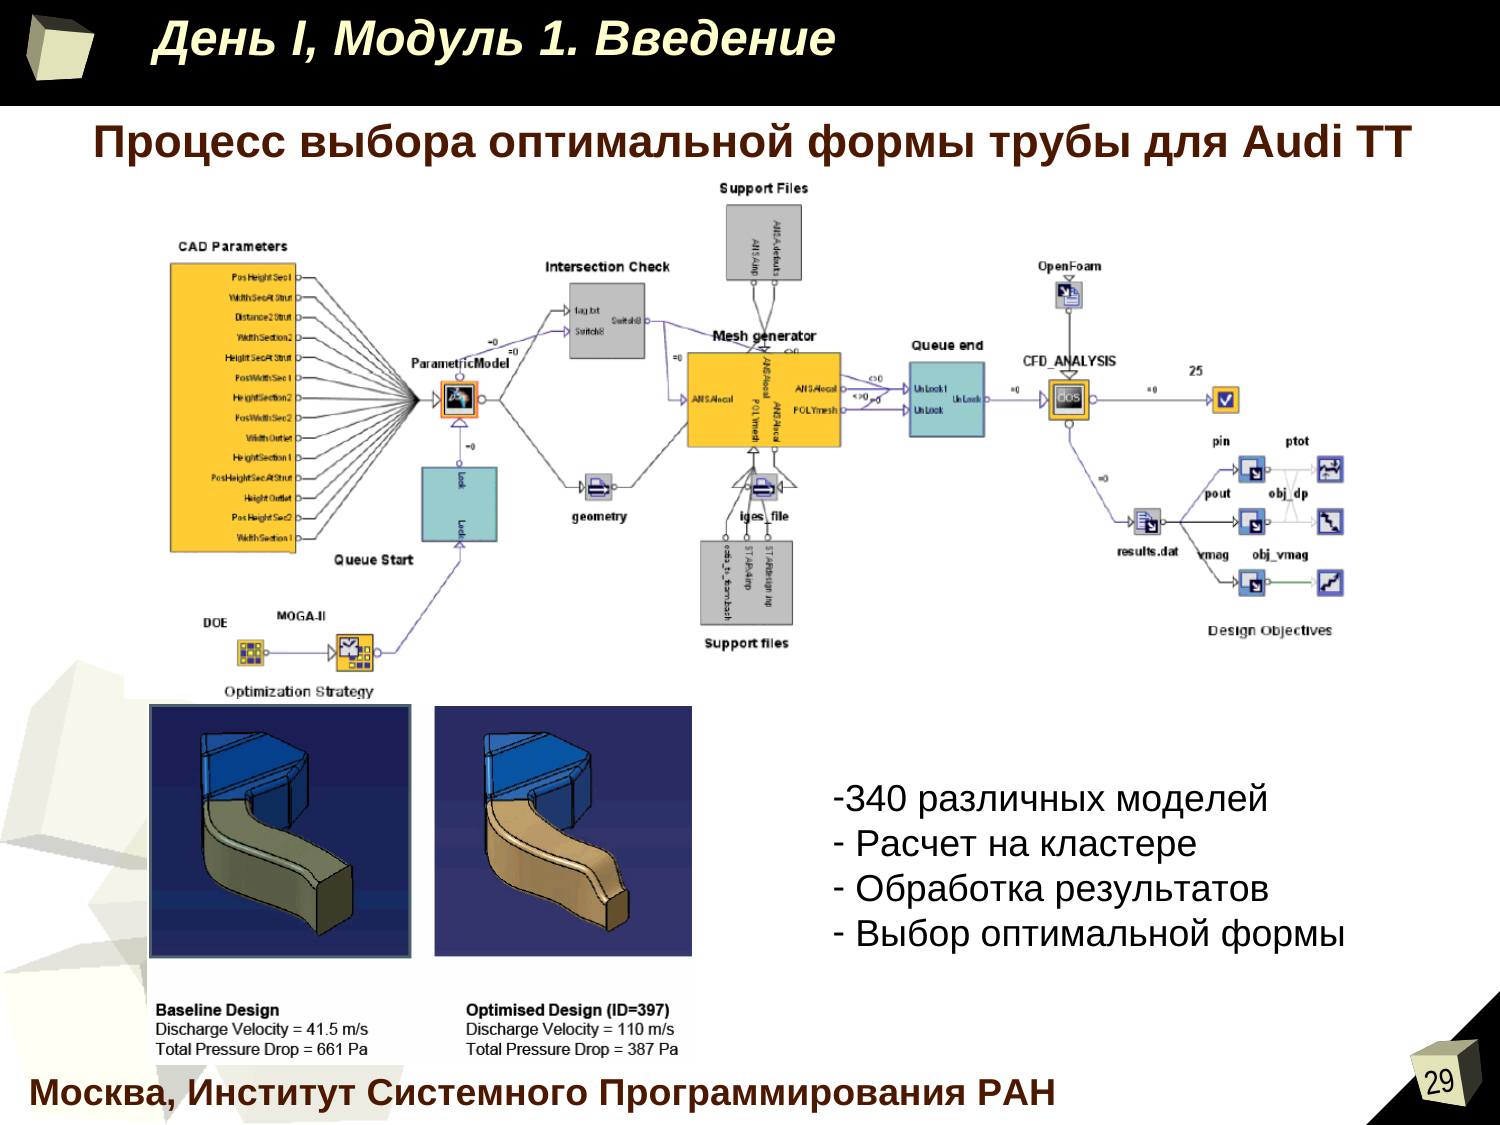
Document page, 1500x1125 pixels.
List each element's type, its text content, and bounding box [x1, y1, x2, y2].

text_box 340 различных моделей Расчет на кластере Обработка результатов Выбор оптимальной формы [817, 766, 1377, 962]
text_box Процесс выбора оптимальной формы трубы для Audi TT [5, 104, 1500, 185]
picture [423, 1088, 433, 1102]
picture [0, 185, 1357, 1125]
